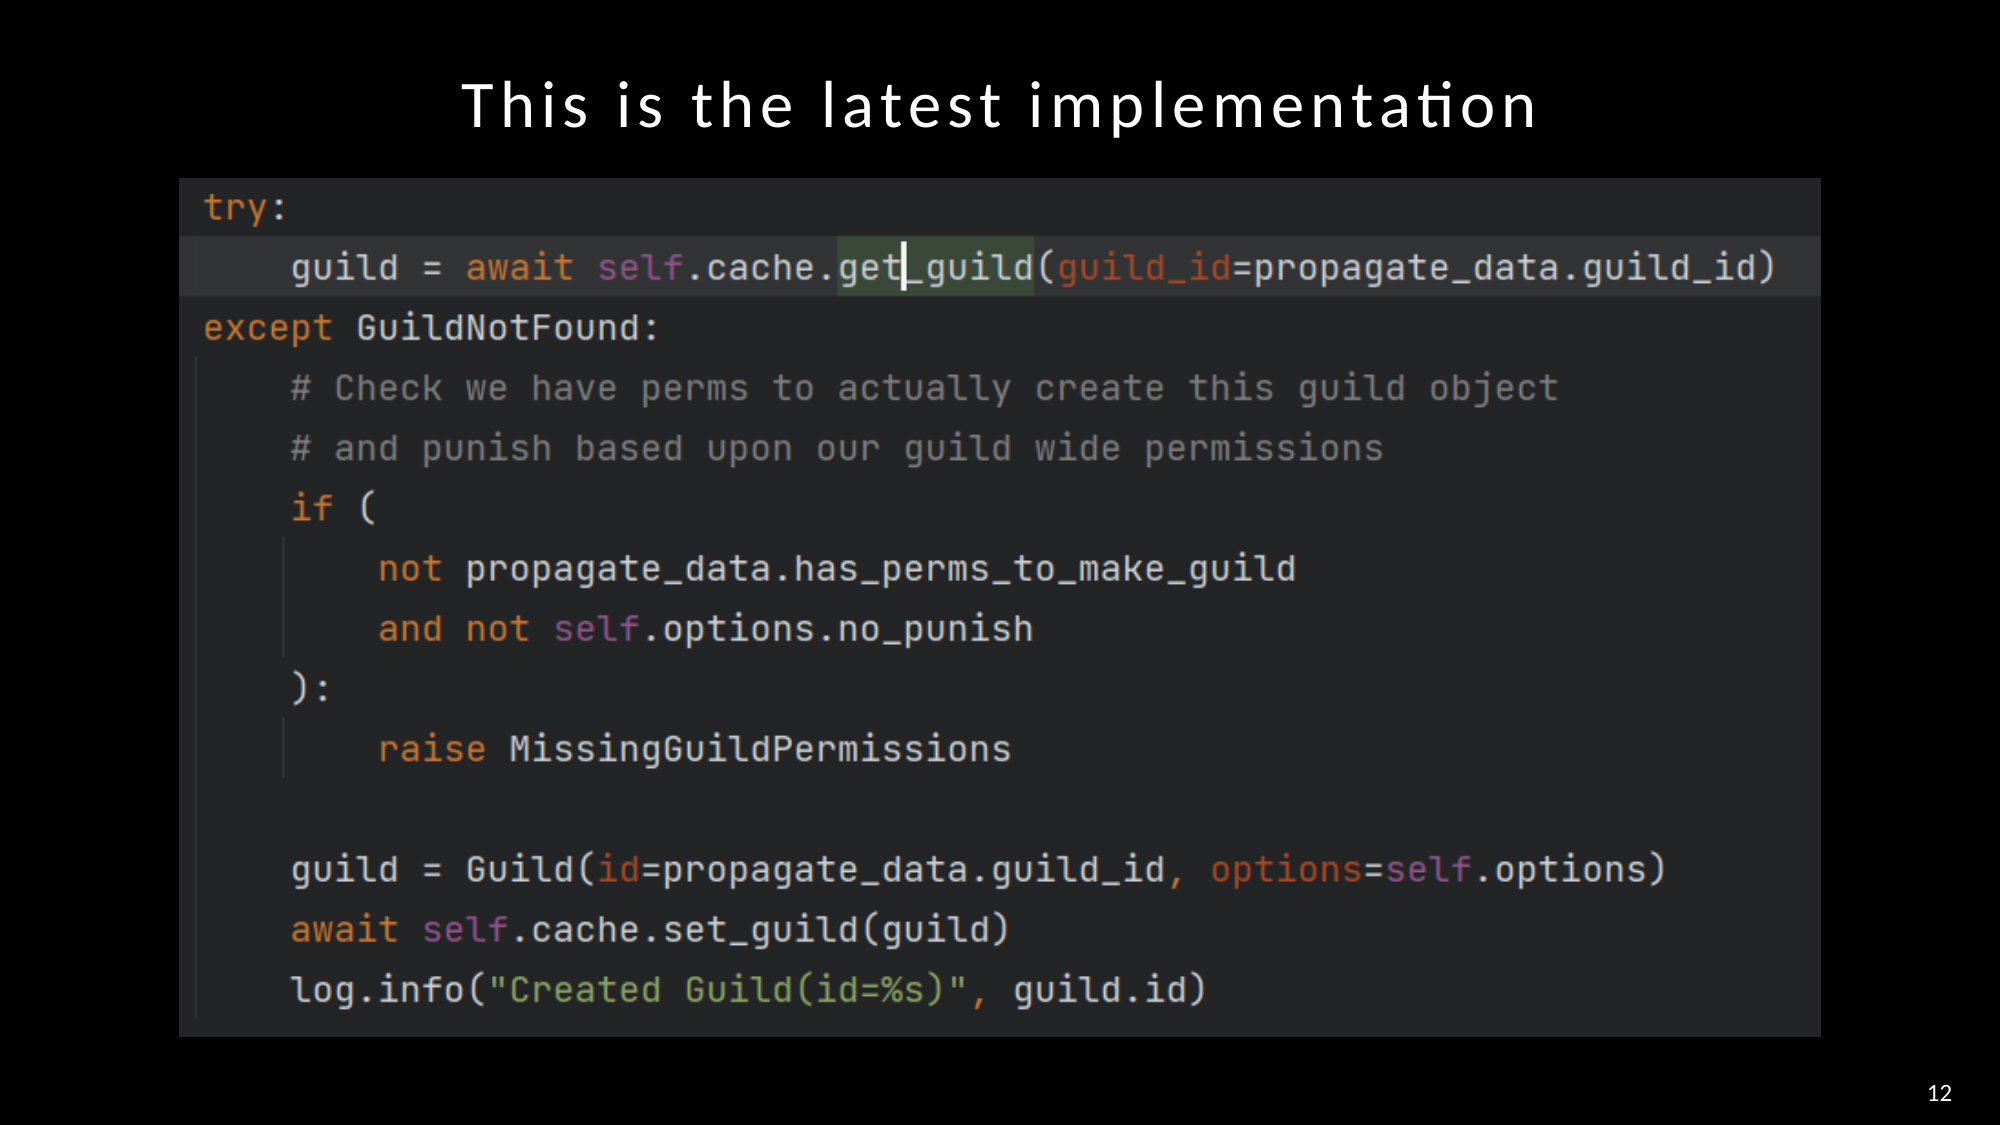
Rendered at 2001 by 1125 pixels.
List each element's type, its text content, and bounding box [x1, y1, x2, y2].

slide_number <number> [1894, 1061, 1968, 1121]
list This is the latest implementation [160, 12, 1840, 213]
picture [179, 178, 1821, 1037]
